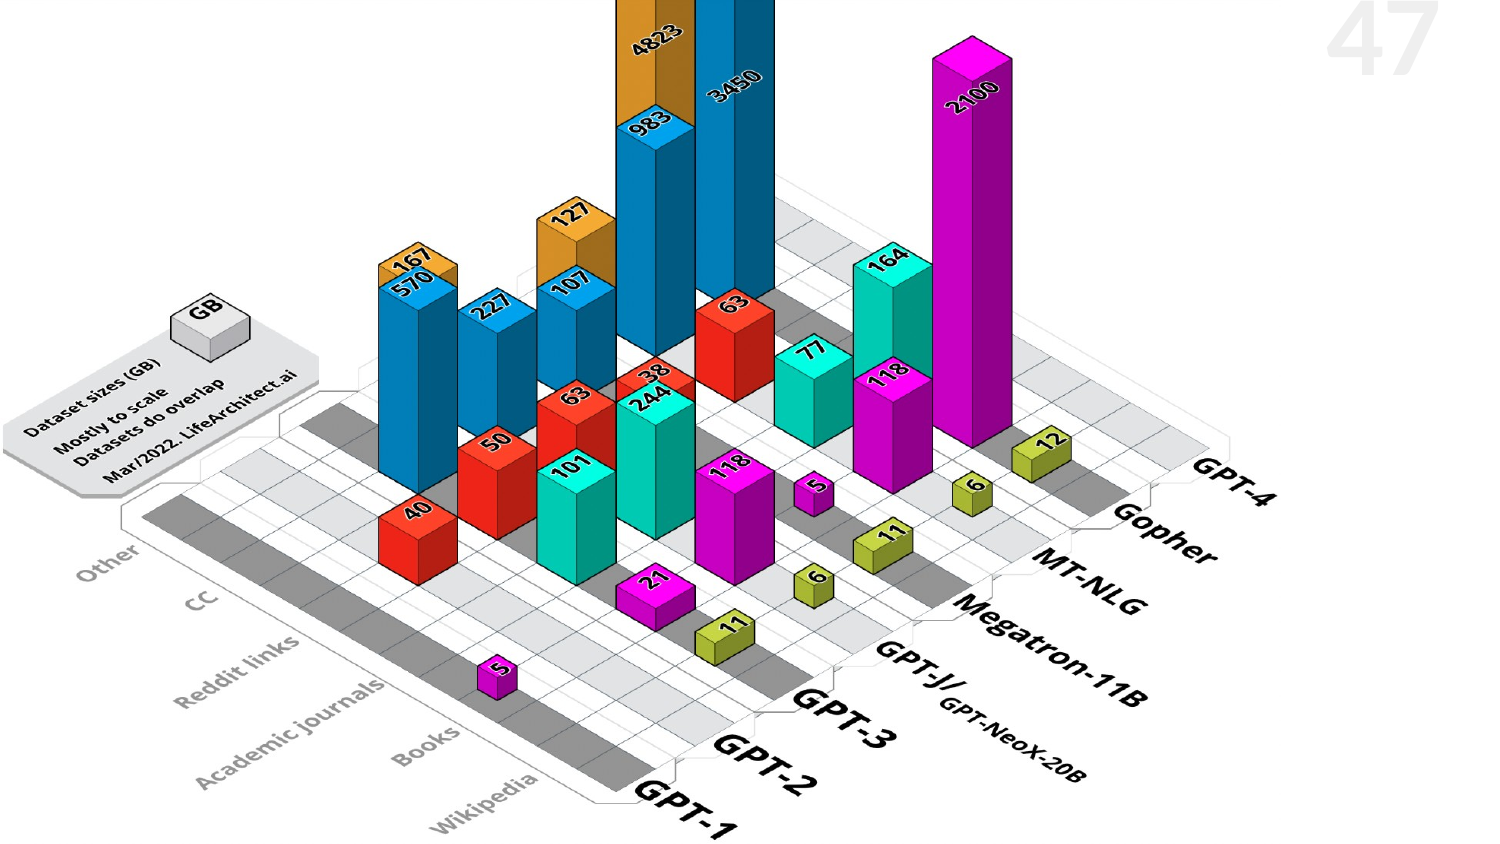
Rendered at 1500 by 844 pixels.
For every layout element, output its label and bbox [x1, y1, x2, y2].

picture [707, 70, 762, 102]
picture [0, 0, 1281, 844]
